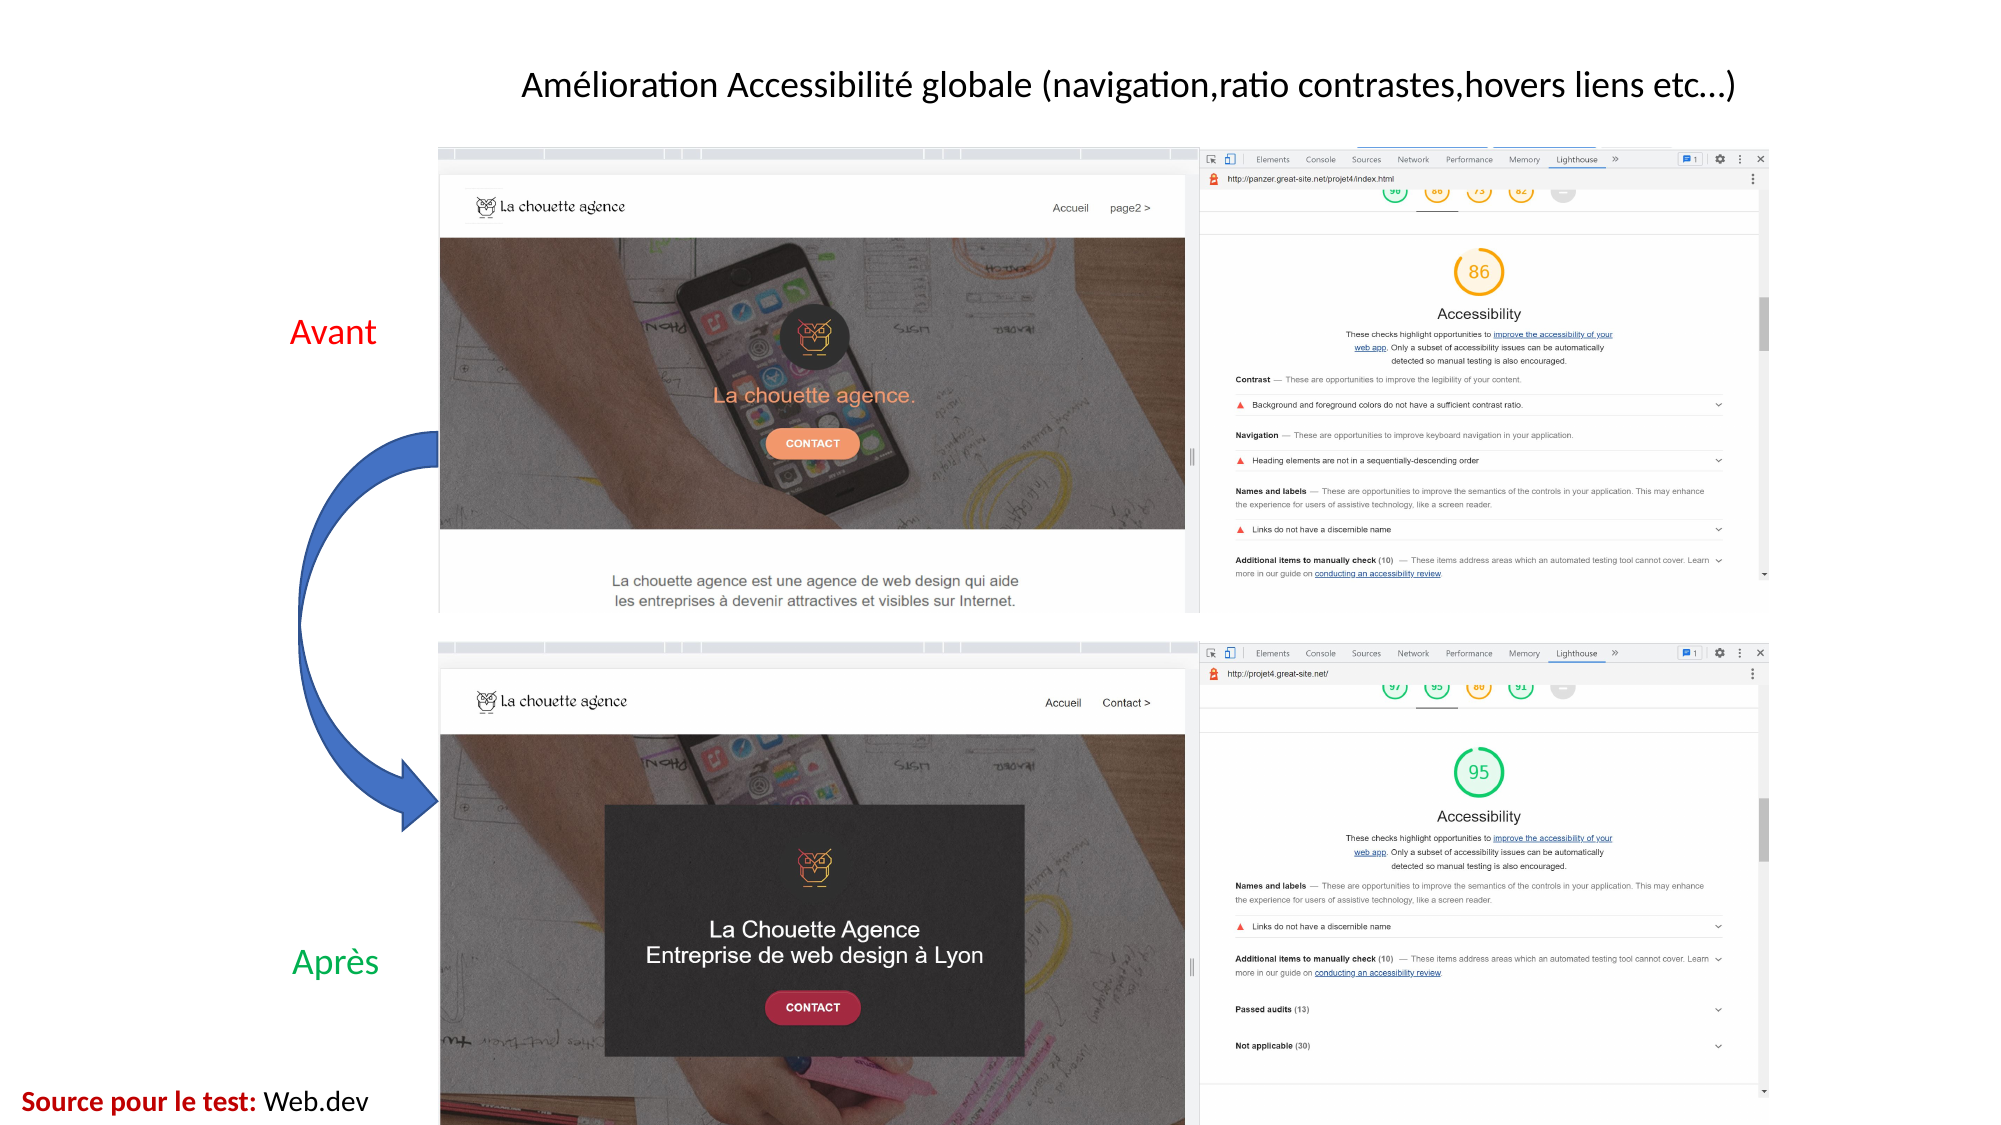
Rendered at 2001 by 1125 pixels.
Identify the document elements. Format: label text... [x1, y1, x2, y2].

text_box [299, 431, 438, 831]
text_box Après [277, 929, 398, 990]
picture [438, 641, 1769, 1125]
text_box Source pour le test: Web.dev [6, 1074, 1218, 1125]
text_box Amélioration Accessibilité globale (navigation,ratio contrastes,hovers liens etc…) [506, 52, 1761, 114]
picture [438, 147, 1769, 613]
text_box Avant [274, 299, 398, 360]
